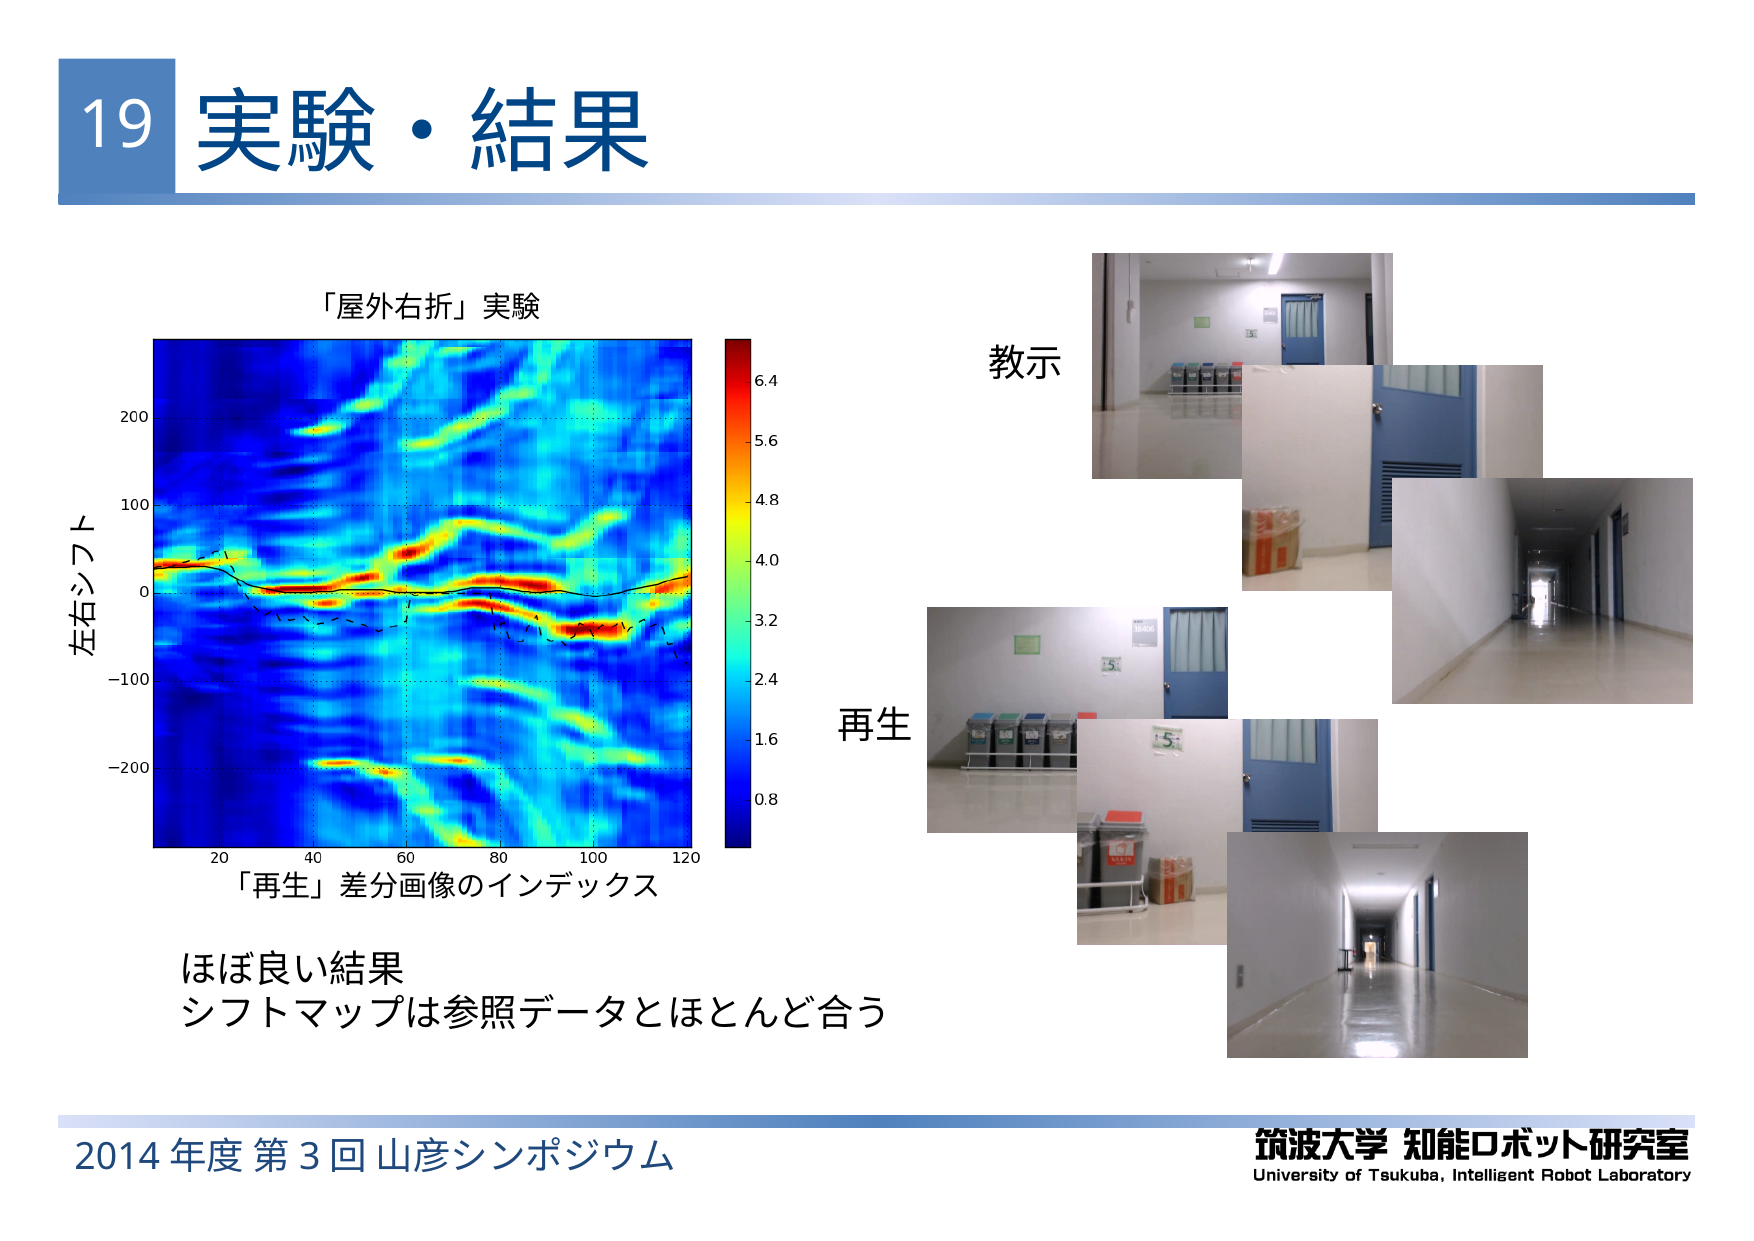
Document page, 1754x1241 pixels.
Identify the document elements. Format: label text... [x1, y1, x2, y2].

text_box 左右シフト [58, 496, 108, 673]
picture [1092, 253, 1693, 704]
text_box 「再生」差分画像のインデックス [207, 862, 677, 910]
picture [91, 322, 842, 886]
text_box 再生 [823, 695, 927, 755]
text_box 「屋外右折」実験 [289, 283, 560, 332]
picture [1252, 1127, 1691, 1182]
picture [927, 607, 1528, 1058]
text_box ほぼ良い結果 シフトマップは参照データとほとんど合う [164, 940, 907, 1086]
text_box 教示 [973, 333, 1079, 393]
title 実験・結果 [193, 61, 1651, 205]
